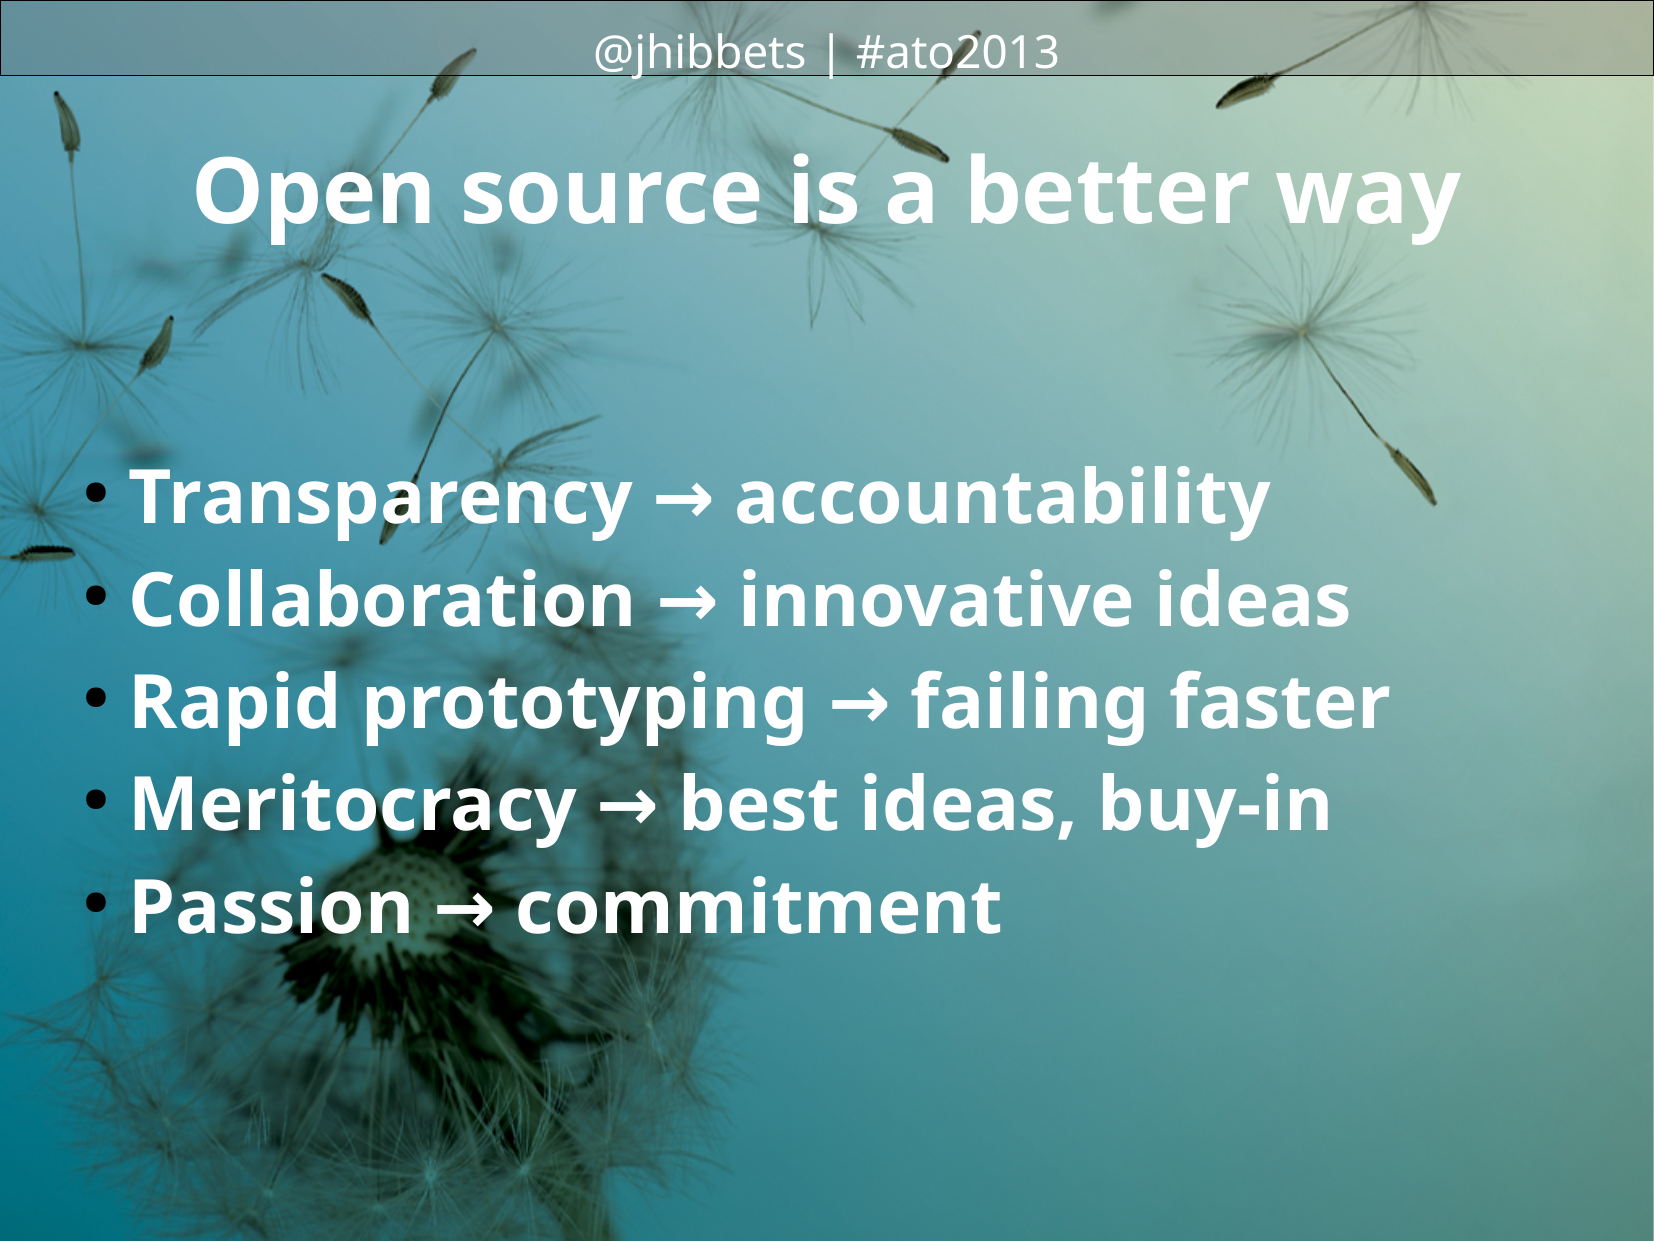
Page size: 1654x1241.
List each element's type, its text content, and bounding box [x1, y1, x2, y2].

picture [0, 76, 1654, 1241]
subtitle Transparency → accountability Collaboration → innovative ideas Rapid prototyping → failing faster Meritocracy → best ideas, buy-in Passion → commitment [82, 290, 1571, 1109]
title Open source is a better way [82, 84, 1571, 290]
